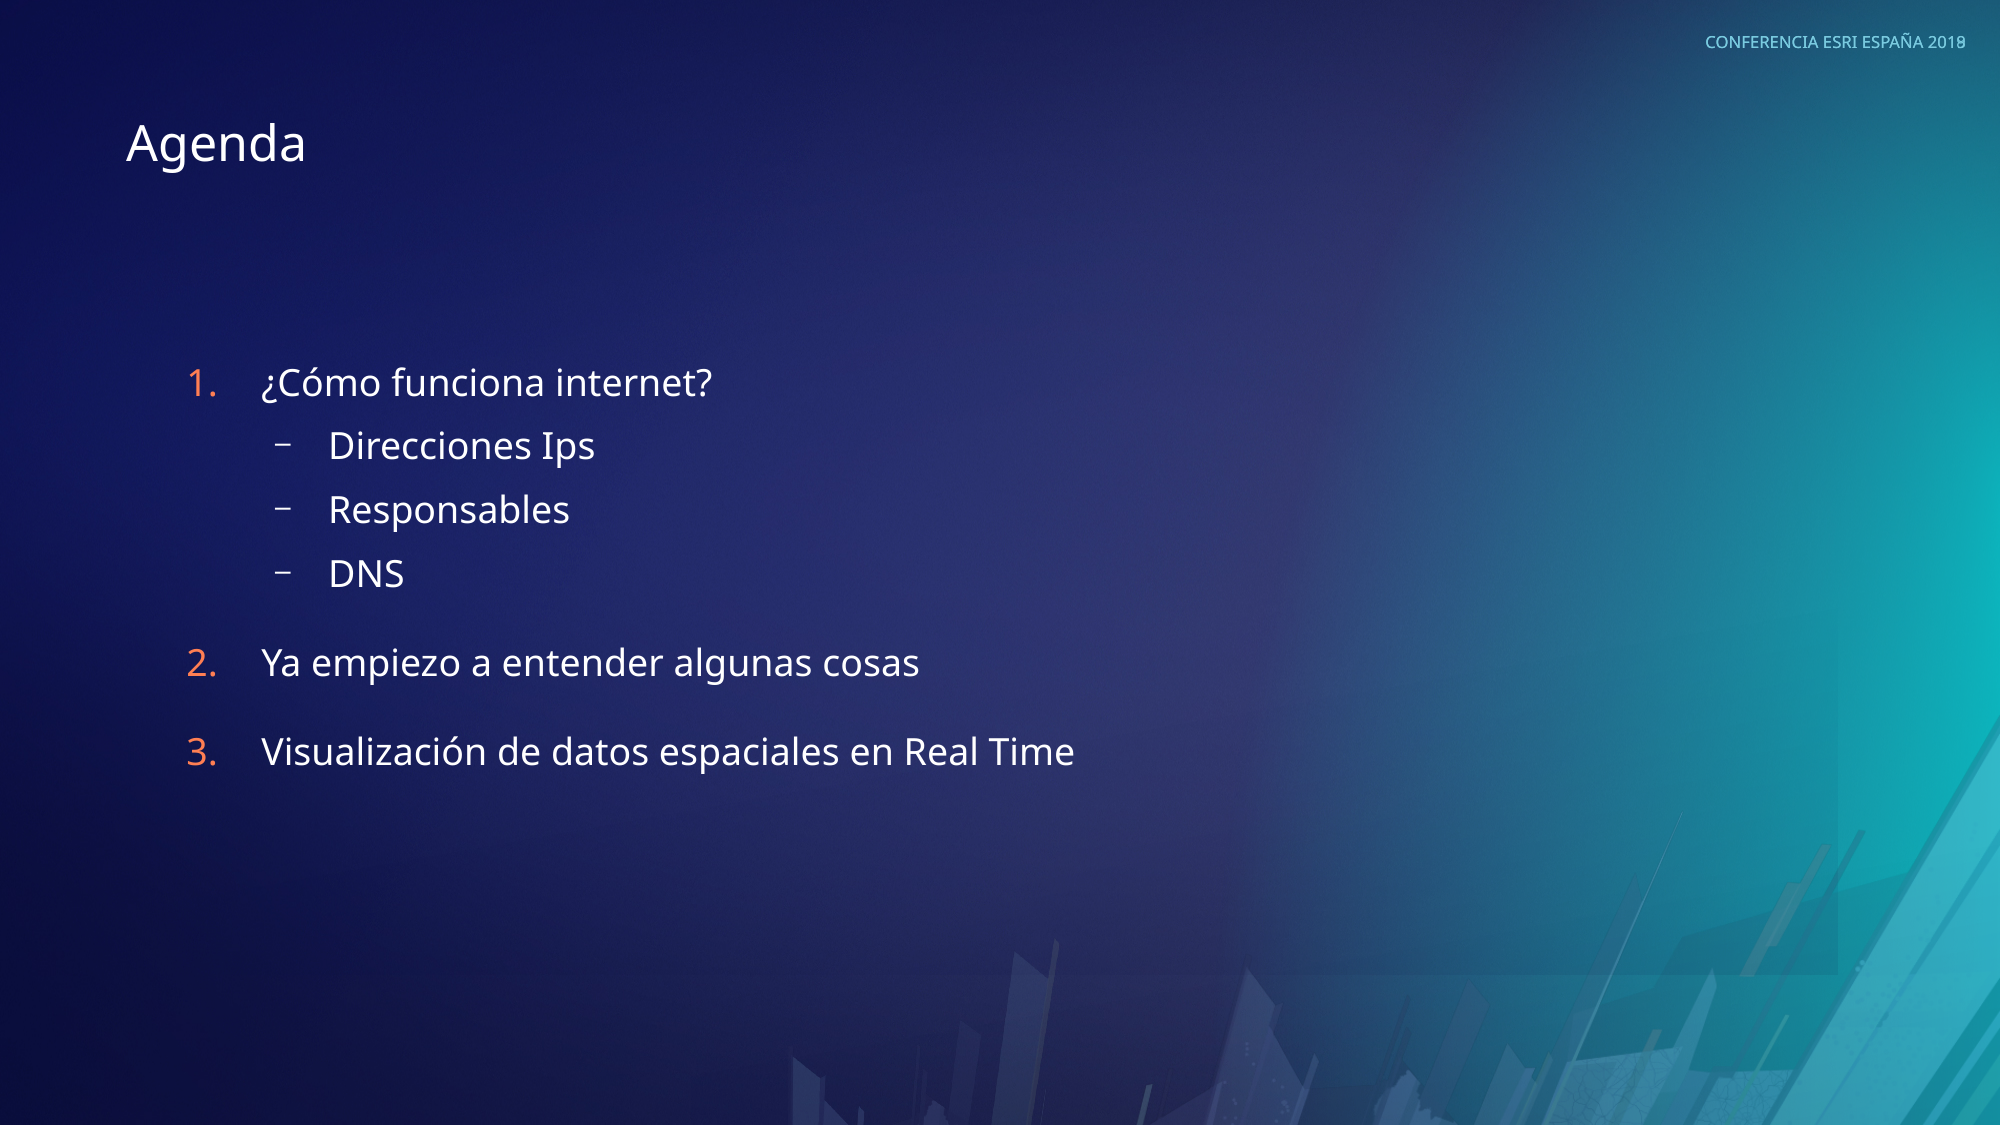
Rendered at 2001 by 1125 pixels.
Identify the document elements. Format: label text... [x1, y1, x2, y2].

list ¿Cómo funciona internet? Direcciones Ips Responsables DNS Ya empiezo a entender algunas cosas Visualización de datos espaciales en Real Time [112, 204, 1838, 975]
picture [0, 0, 2000, 1125]
